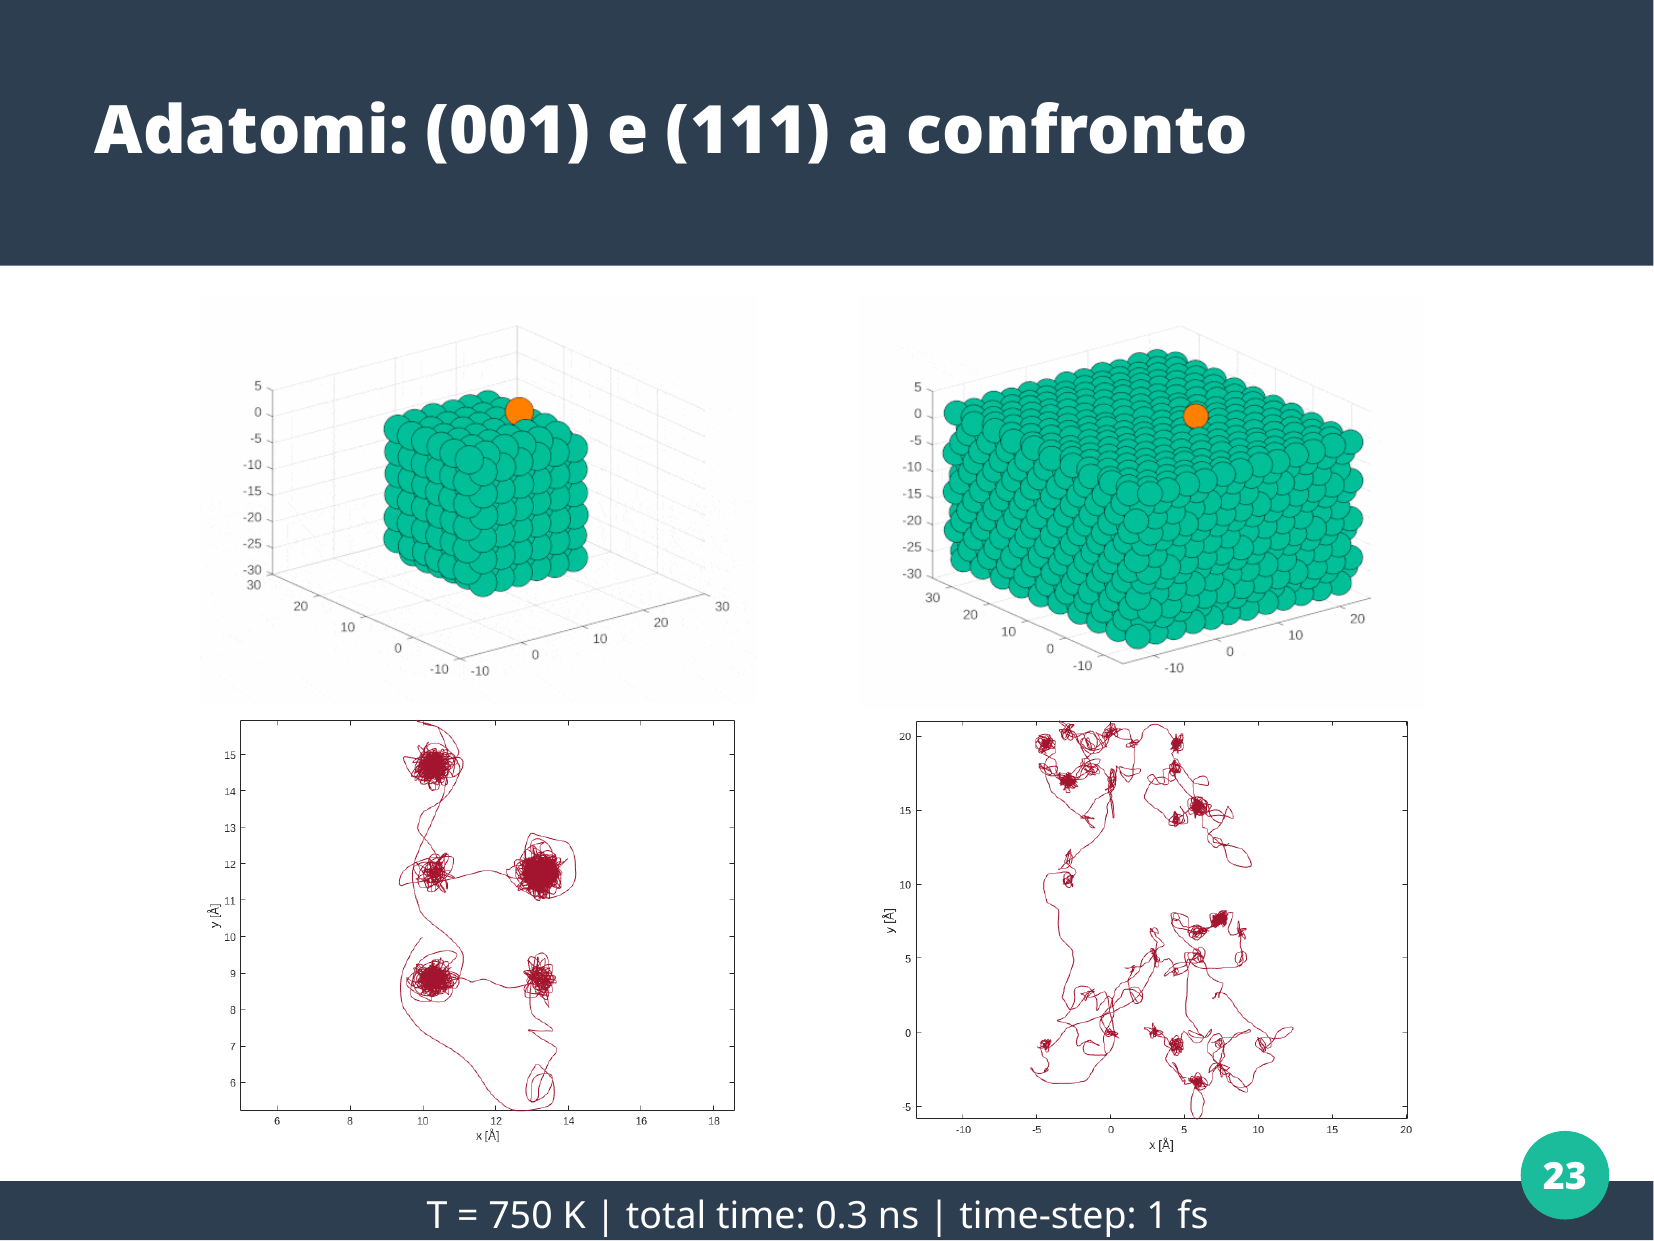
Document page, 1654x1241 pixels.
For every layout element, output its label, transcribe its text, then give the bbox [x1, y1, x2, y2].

picture [194, 295, 757, 1158]
title Adatomi: (001) e (111) a confronto [59, 49, 1595, 207]
picture [803, 295, 1512, 1158]
text_box T = 750 K | total time: 0.3 ns | time-step: 1 fs [94, 1181, 1542, 1241]
